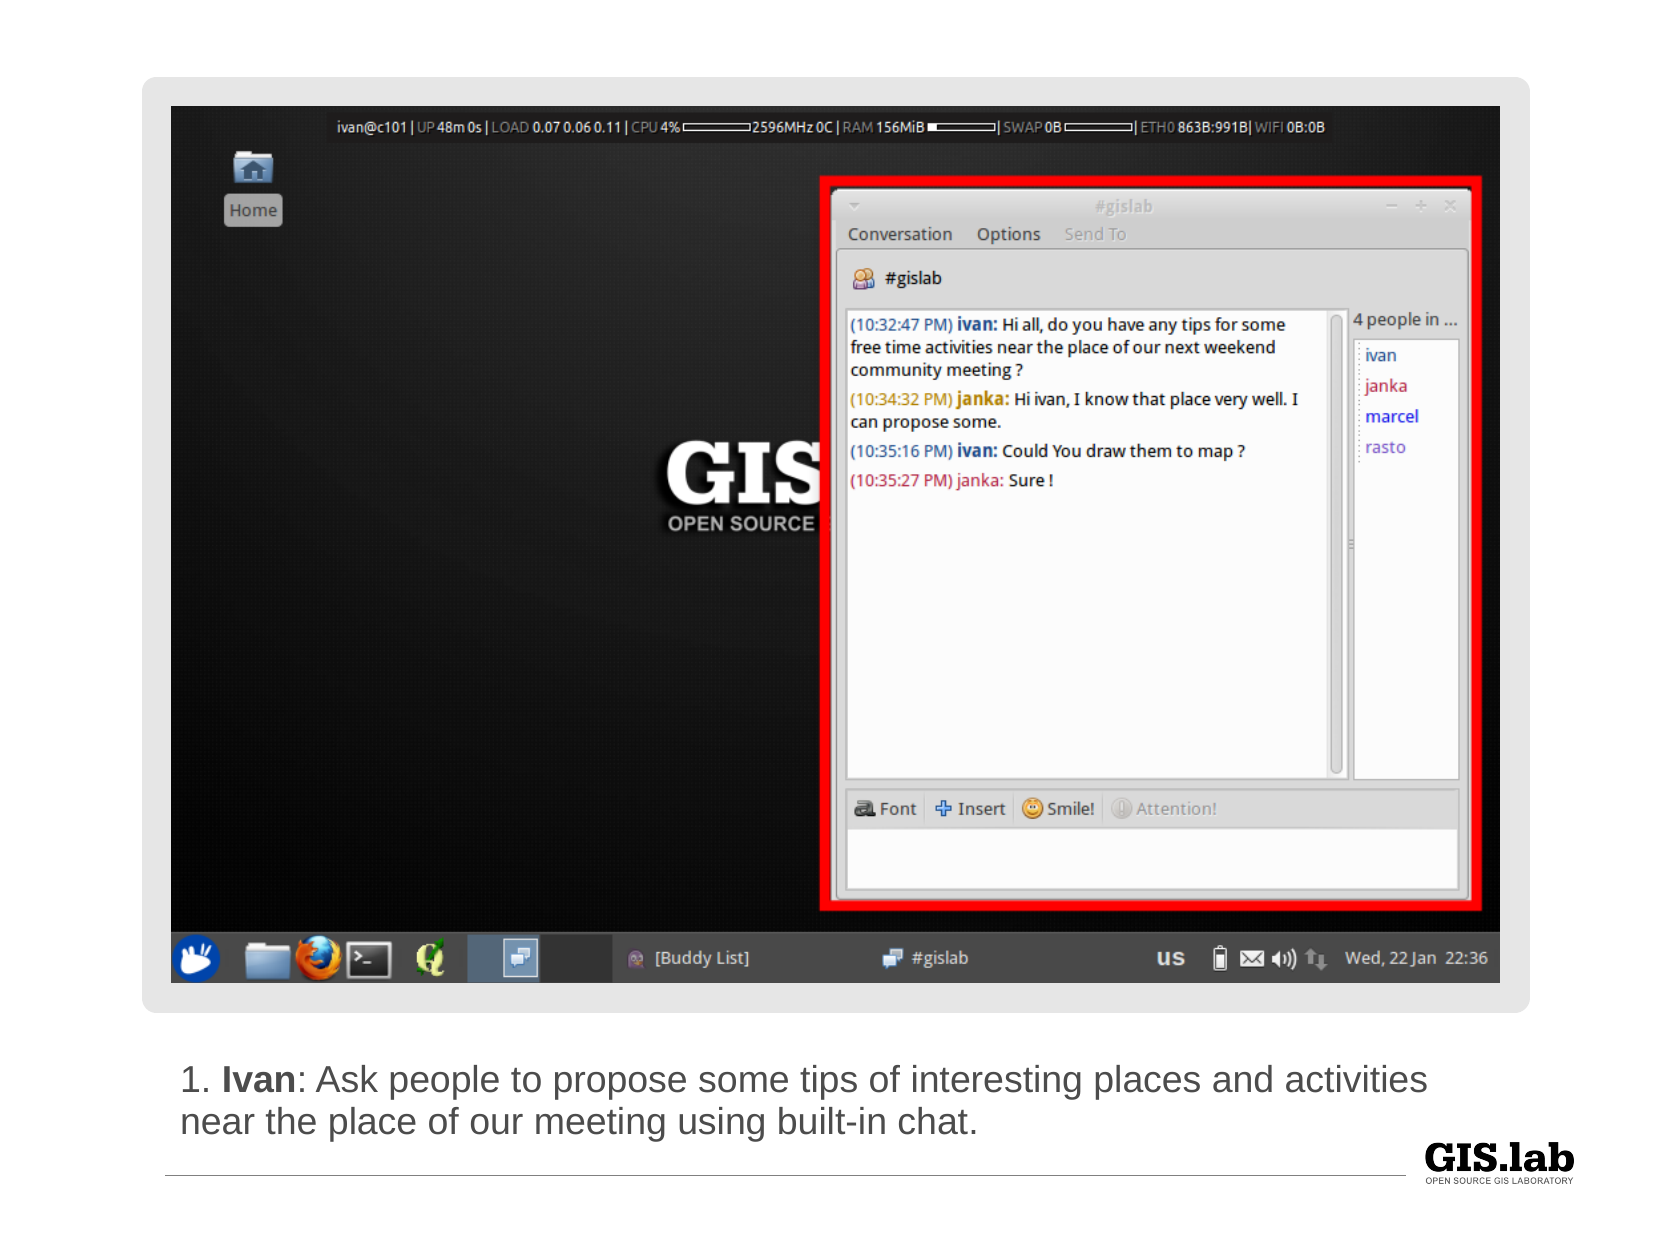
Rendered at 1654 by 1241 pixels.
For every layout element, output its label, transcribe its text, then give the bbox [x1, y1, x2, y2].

picture [171, 106, 1501, 984]
picture [1423, 1139, 1576, 1188]
text_box 1. Ivan: Ask people to propose some tips of interesting places and activities near the place of our meeting using built-in chat. [165, 1051, 1524, 1150]
